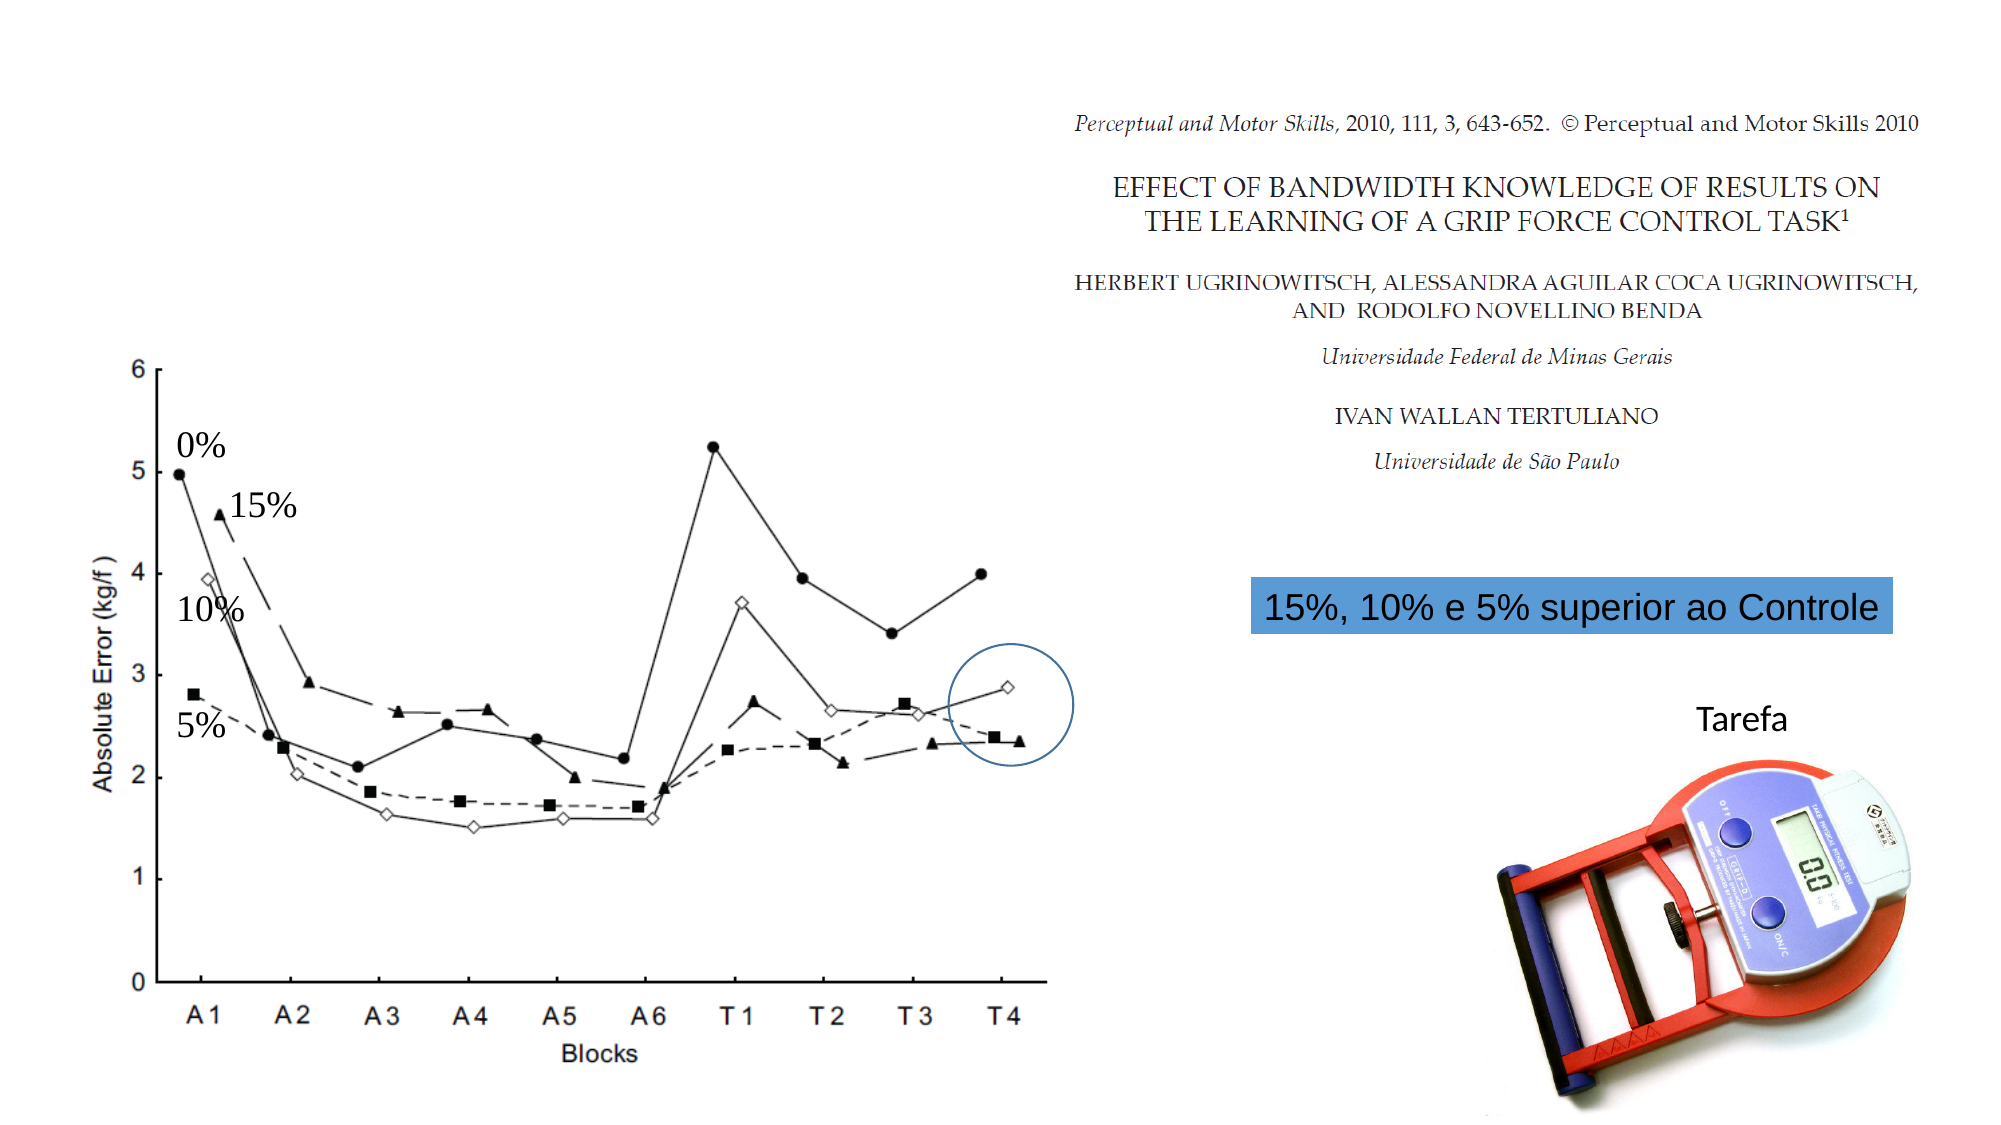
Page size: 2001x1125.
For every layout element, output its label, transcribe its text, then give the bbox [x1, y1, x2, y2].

picture [7, 64, 1972, 1083]
text_box 15%, 10% e 5% superior ao Controle [1249, 575, 1895, 636]
text_box 15% [214, 472, 313, 533]
text_box 0% [161, 412, 242, 473]
text_box 5% [161, 693, 242, 753]
text_box 10% [161, 576, 261, 637]
picture [1486, 753, 1918, 1116]
text_box Tarefa [1681, 686, 1804, 746]
